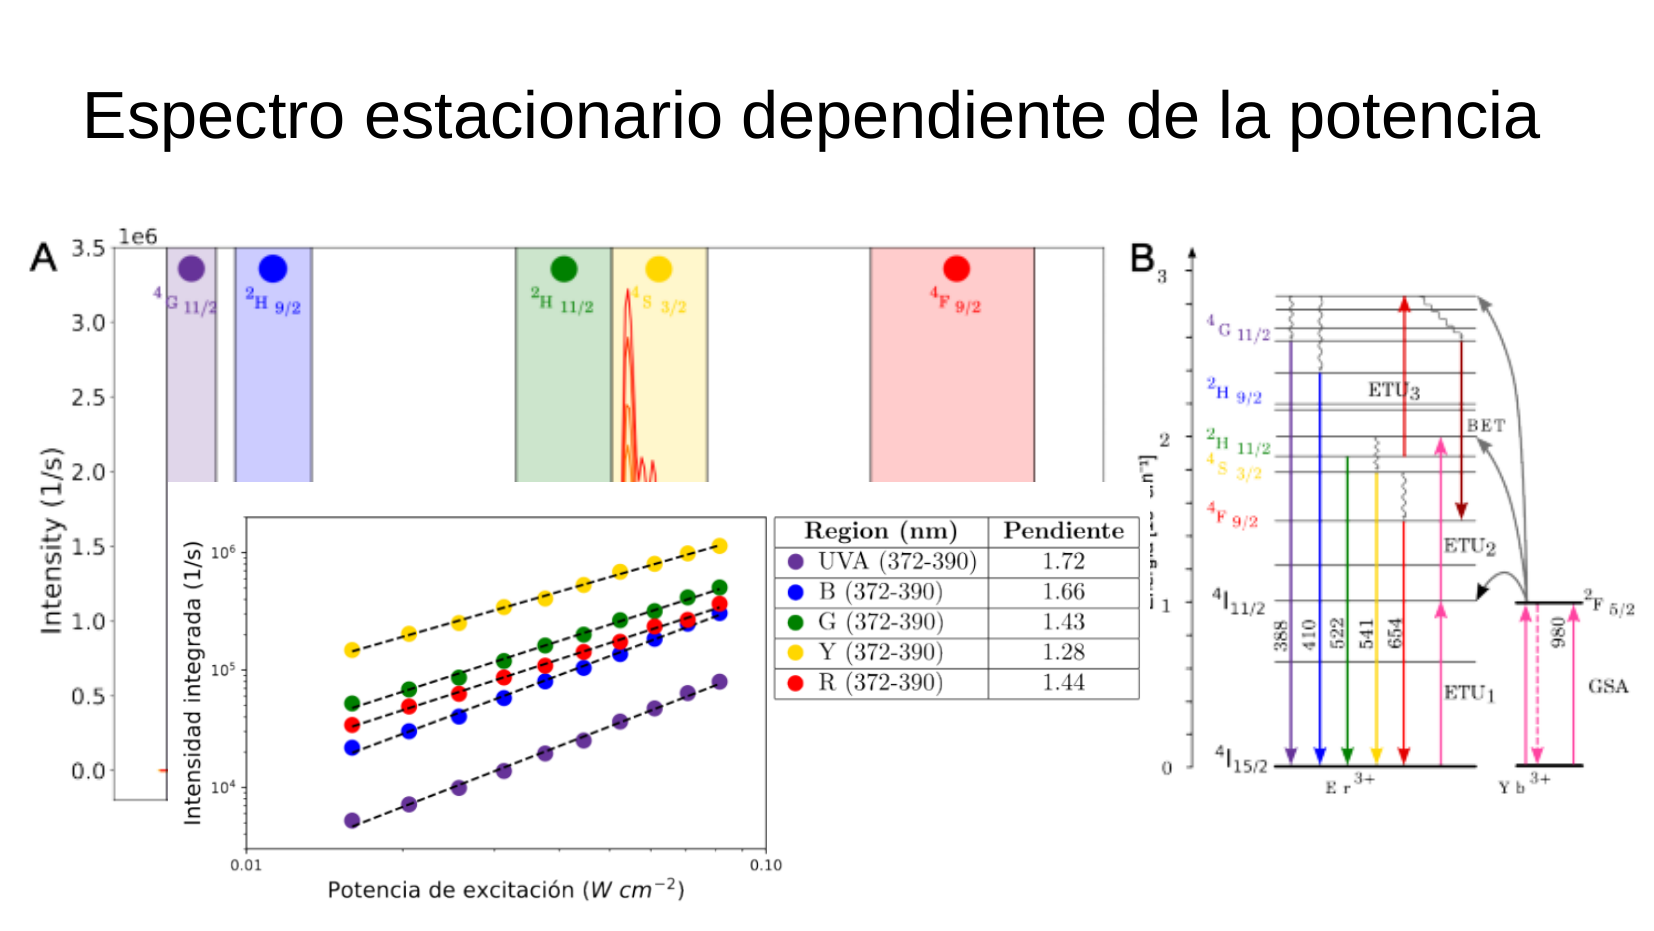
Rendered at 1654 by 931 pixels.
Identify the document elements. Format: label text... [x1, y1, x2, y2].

title Espectro estacionario dependiente de la potencia [82, 37, 1572, 193]
picture [4, 201, 1654, 907]
